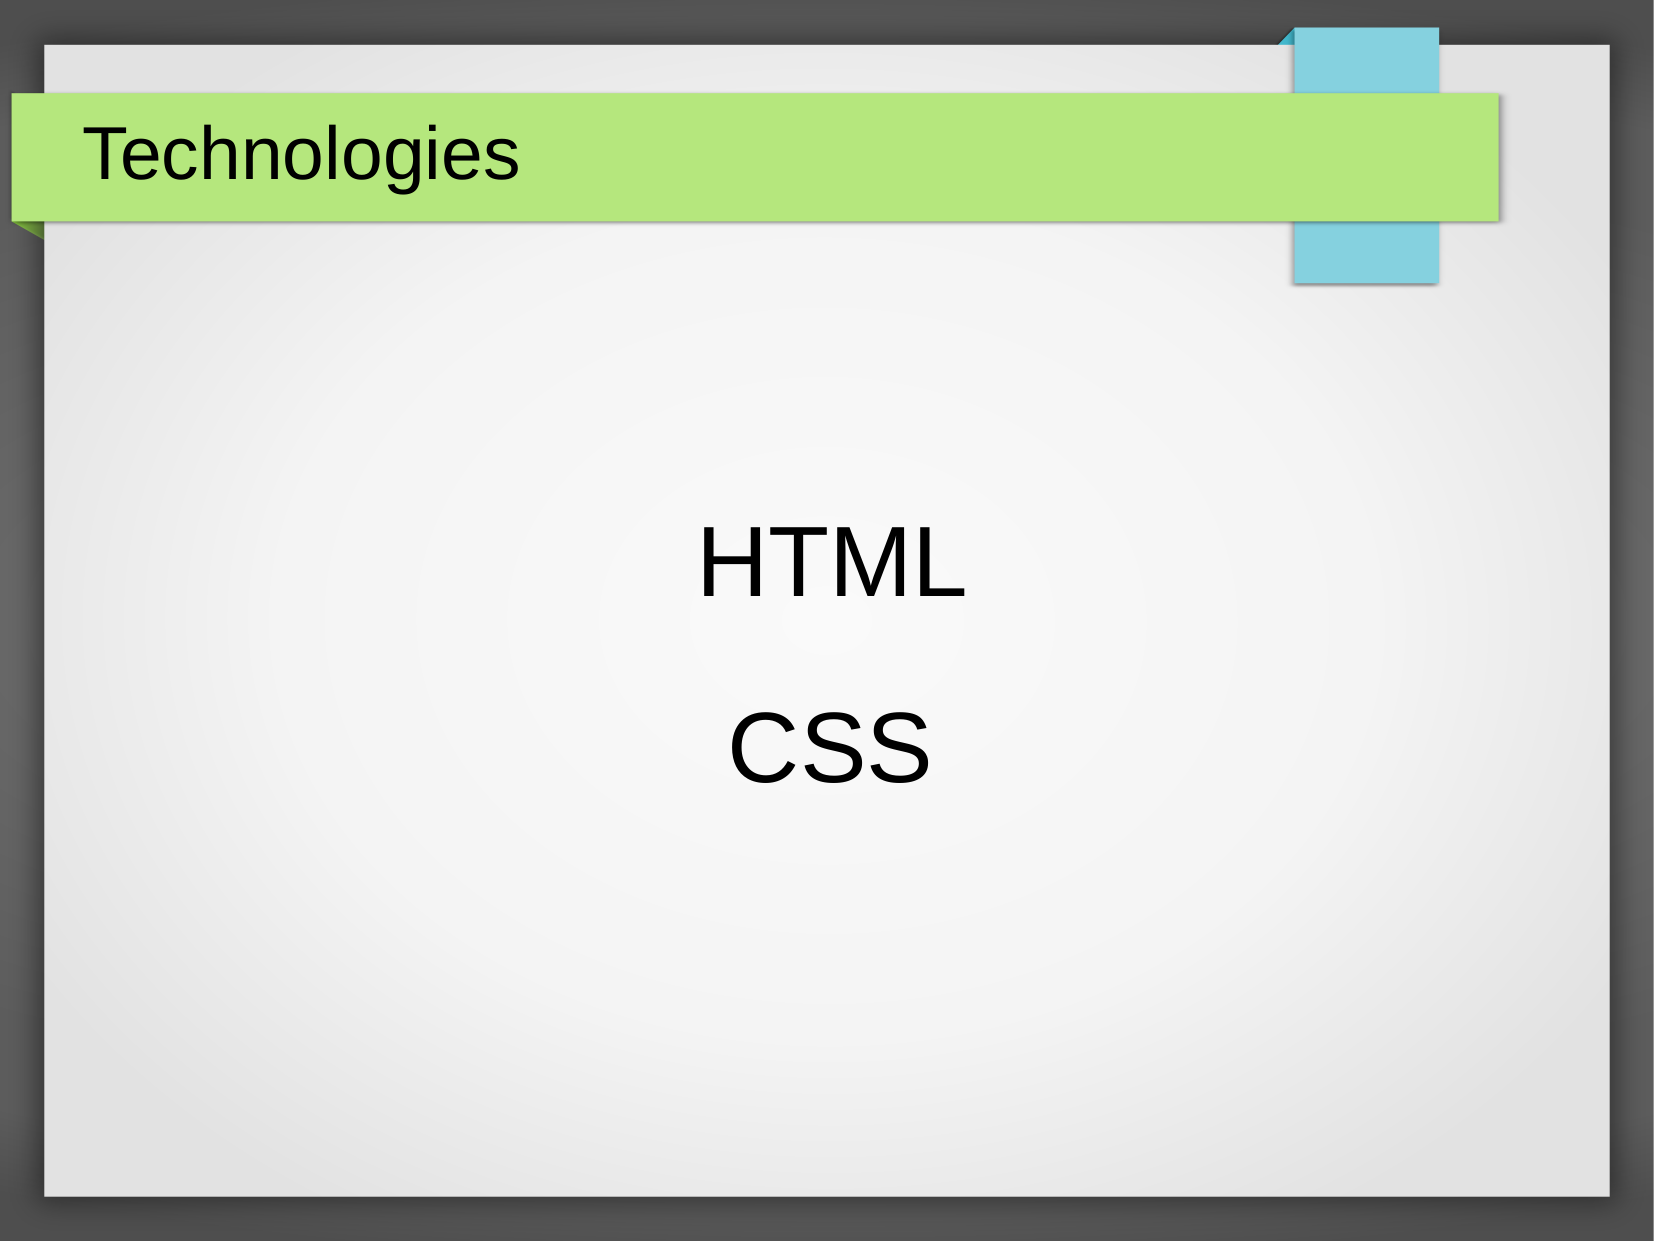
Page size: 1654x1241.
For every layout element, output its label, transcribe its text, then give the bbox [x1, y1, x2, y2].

title Technologies [82, 94, 1264, 213]
picture [0, 0, 1654, 1241]
subtitle HTML CSS [82, 295, 1571, 1015]
